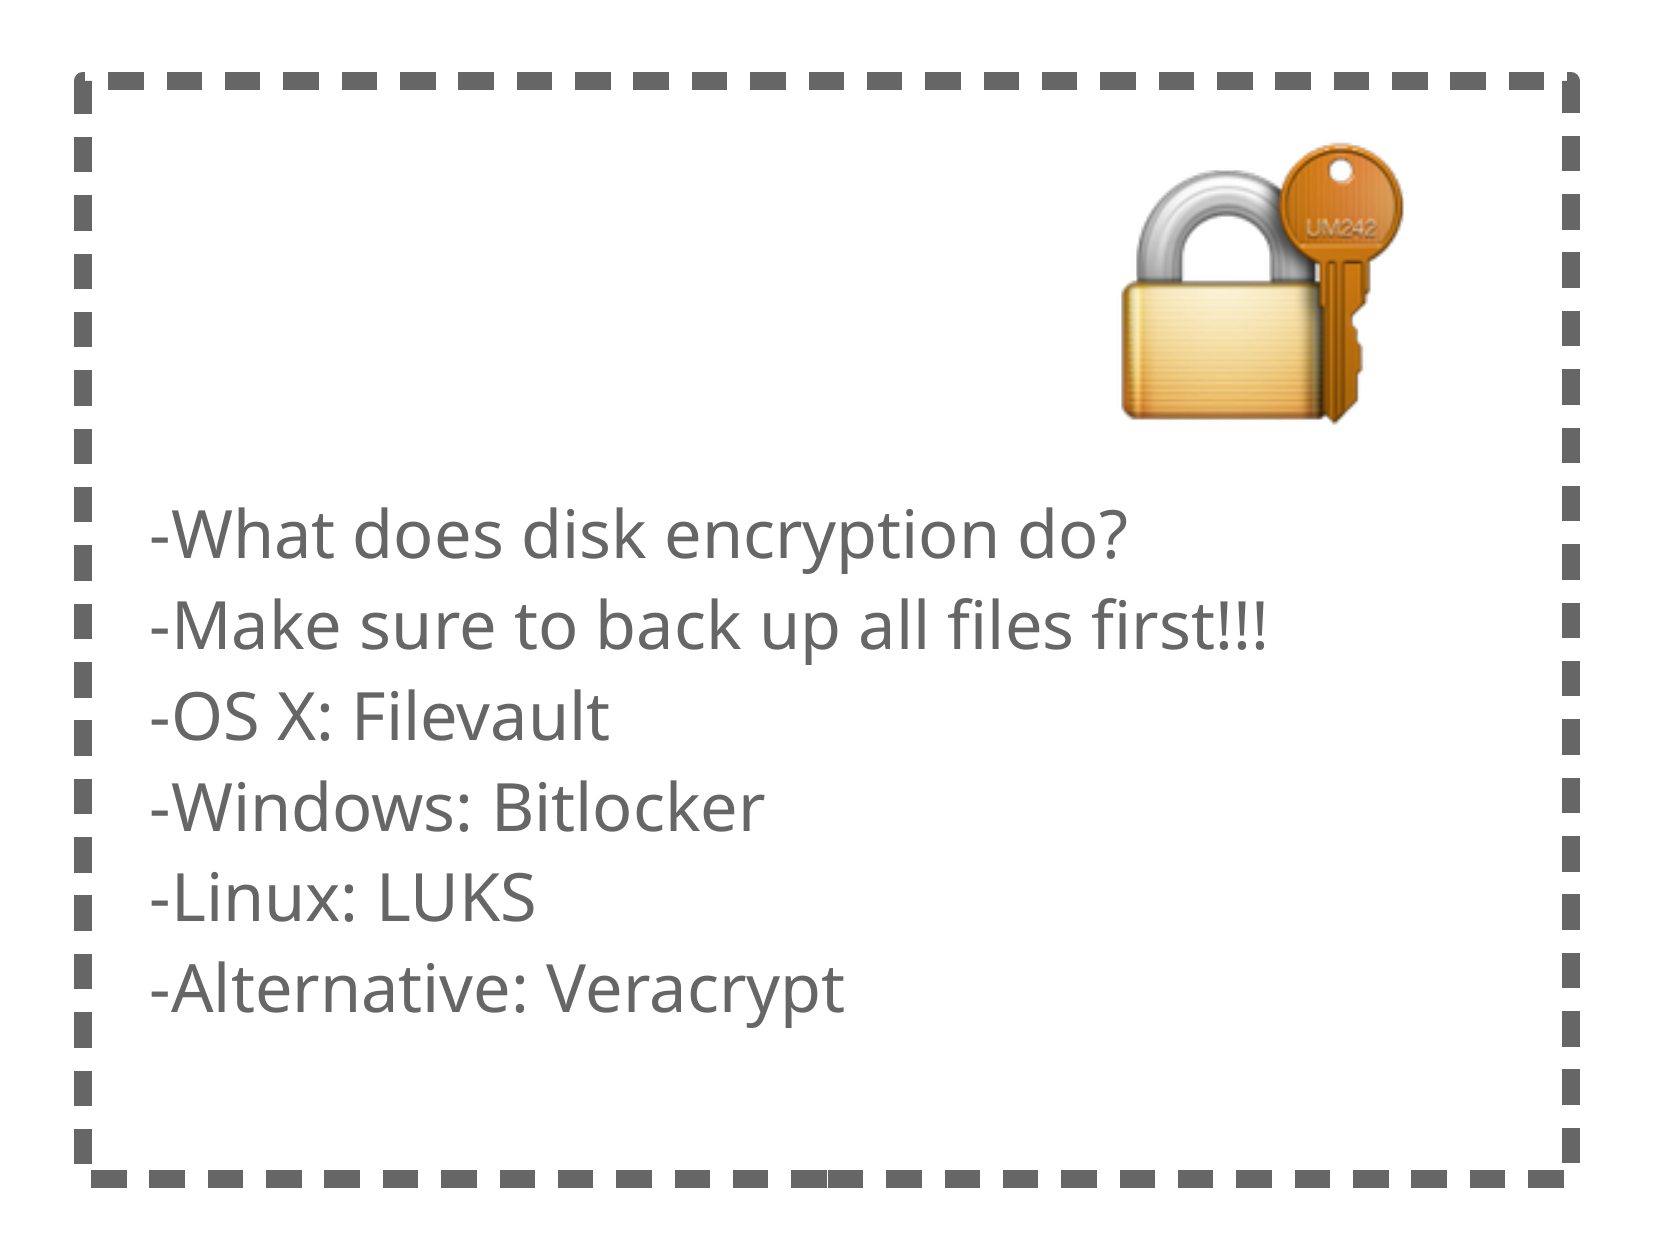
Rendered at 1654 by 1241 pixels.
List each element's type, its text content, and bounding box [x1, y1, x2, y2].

picture [1110, 134, 1411, 436]
subtitle [82, 81, 1571, 1179]
text_box -What does disk encryption do? -Make sure to back up all files first!!! -OS X: Filevault -Windows: Bitlocker -Linux: LUKS -Alternative: Veracrypt [135, 480, 1501, 1049]
